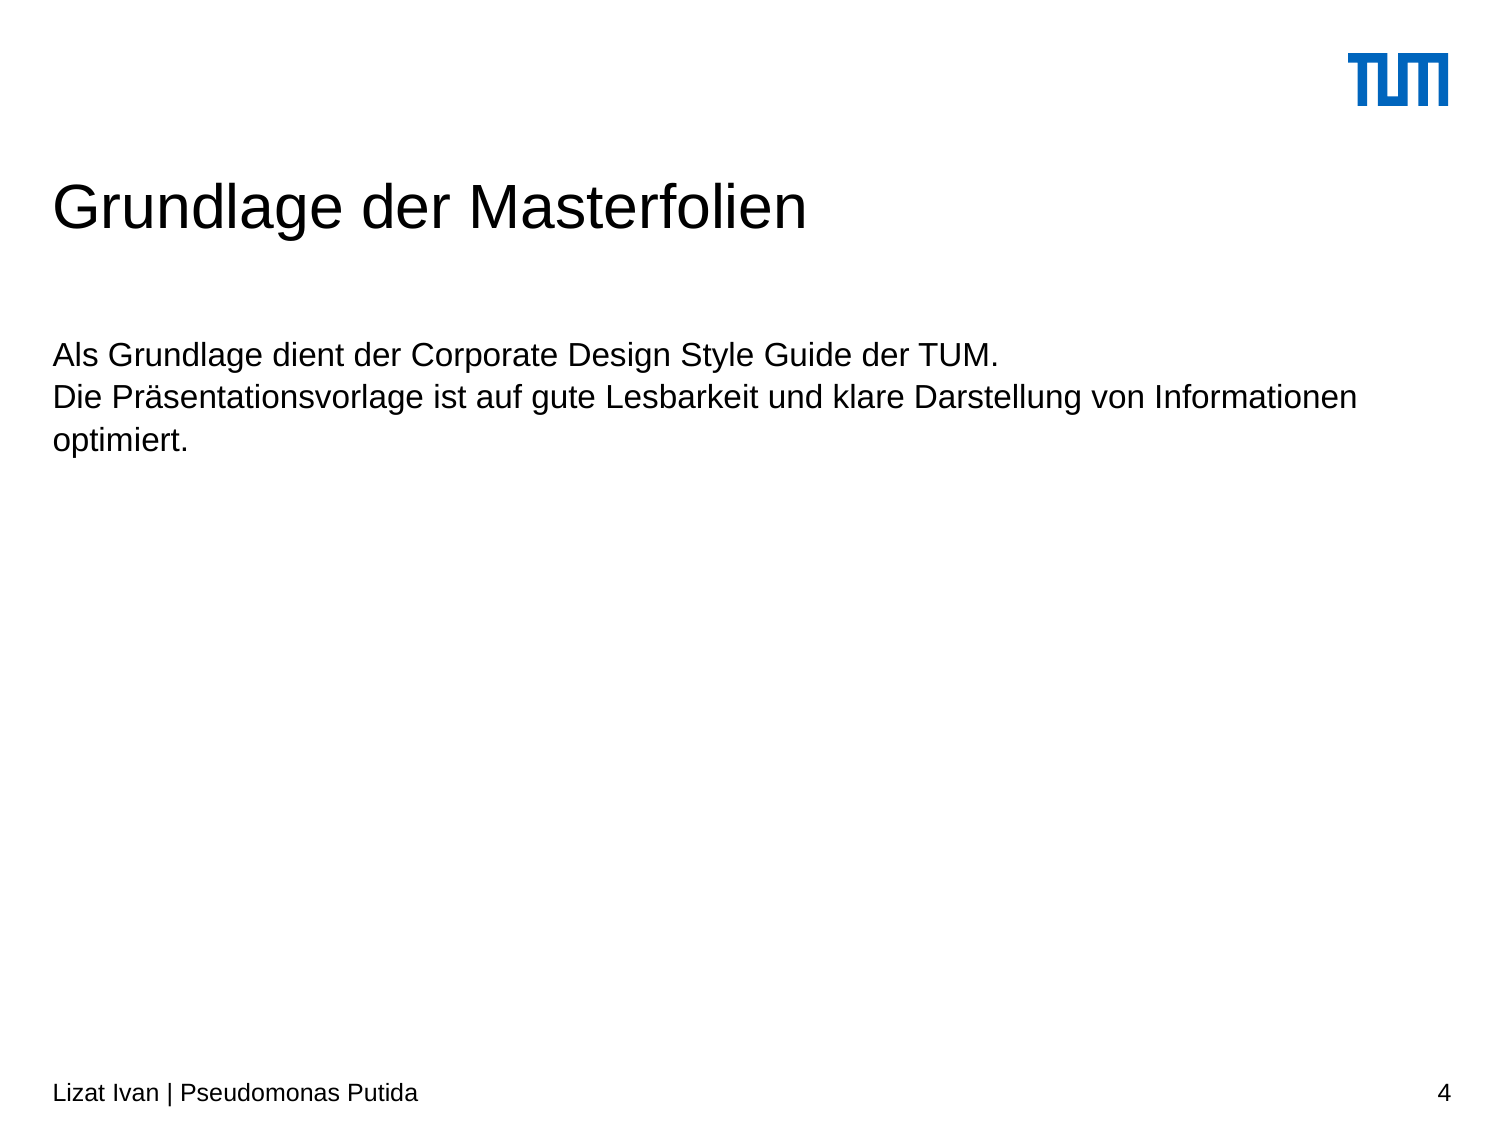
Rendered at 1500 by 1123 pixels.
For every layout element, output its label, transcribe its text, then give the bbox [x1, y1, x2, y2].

title Grundlage der Masterfolien [52, 171, 1453, 242]
list Als Grundlage dient der Corporate Design Style Guide der TUM. Die Präsentationsvorlage ist auf gute Lesbarkeit und klare Darstellung von Informationen optimiert. [52, 330, 1453, 1105]
